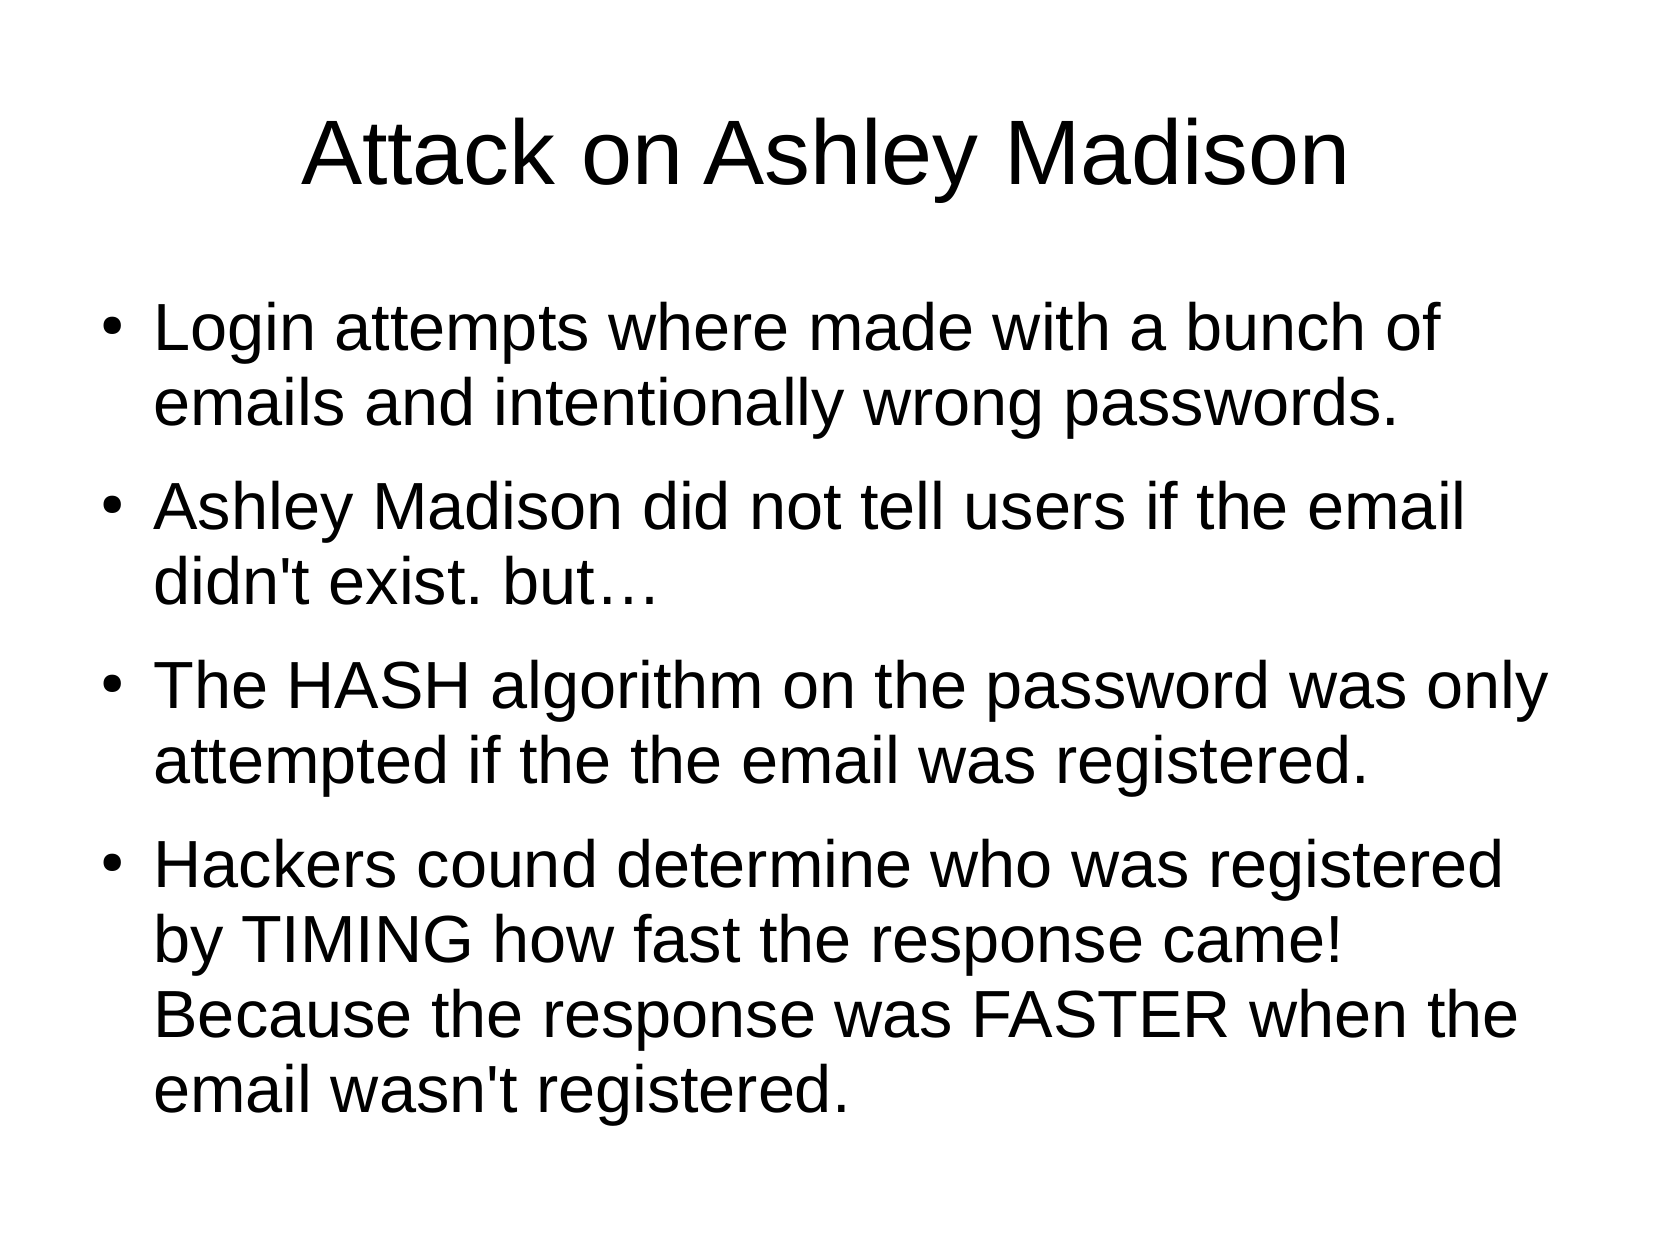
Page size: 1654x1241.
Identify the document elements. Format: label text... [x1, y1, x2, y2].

list Login attempts where made with a bunch of emails and intentionally wrong passwords. Ashley Madison did not tell users if the email didn't exist. but… The HASH algorithm on the password was only attempted if the the email was registered. Hackers cound determine who was registered by TIMING how fast the response came! Because the response was FASTER when the email wasn't registered. [82, 290, 1571, 1171]
title Attack on Ashley Madison [82, 49, 1571, 257]
